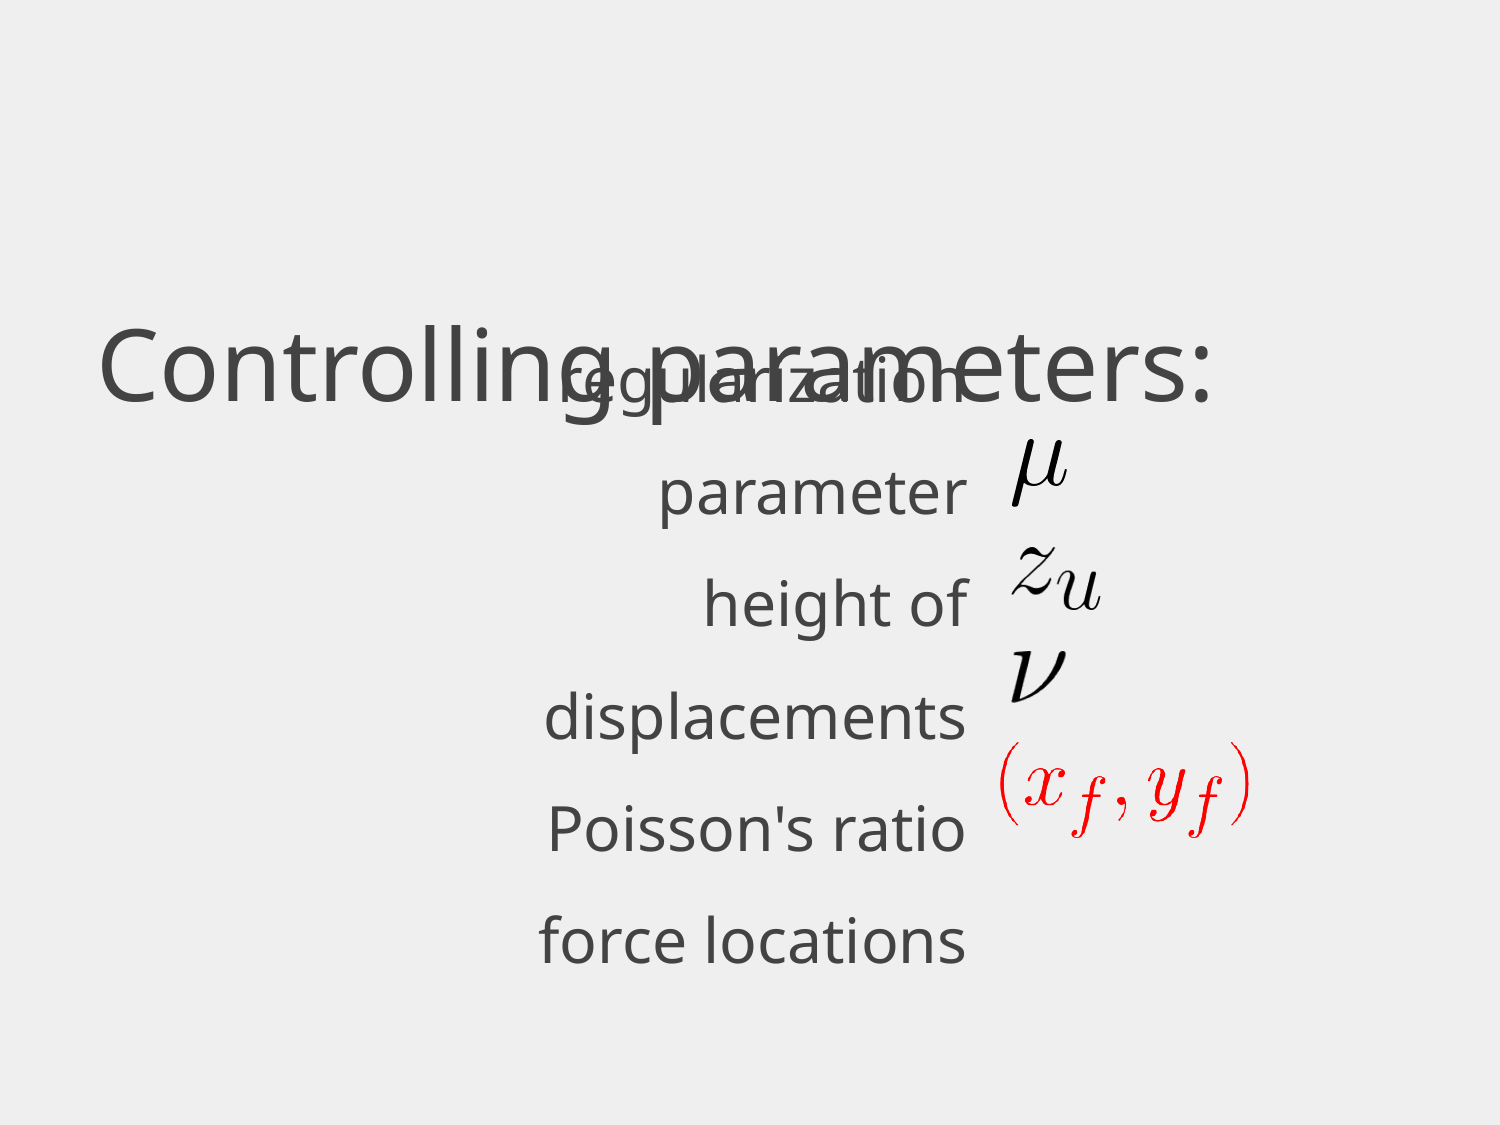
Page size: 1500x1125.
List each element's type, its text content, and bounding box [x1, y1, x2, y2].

picture [1011, 439, 1067, 507]
picture [1011, 547, 1101, 610]
picture [1000, 742, 1249, 838]
picture [1011, 651, 1067, 703]
title Controlling parameters: [81, 239, 1418, 424]
text_box regularization parameter height of displacements Poisson's ratio force locations [250, 393, 983, 886]
